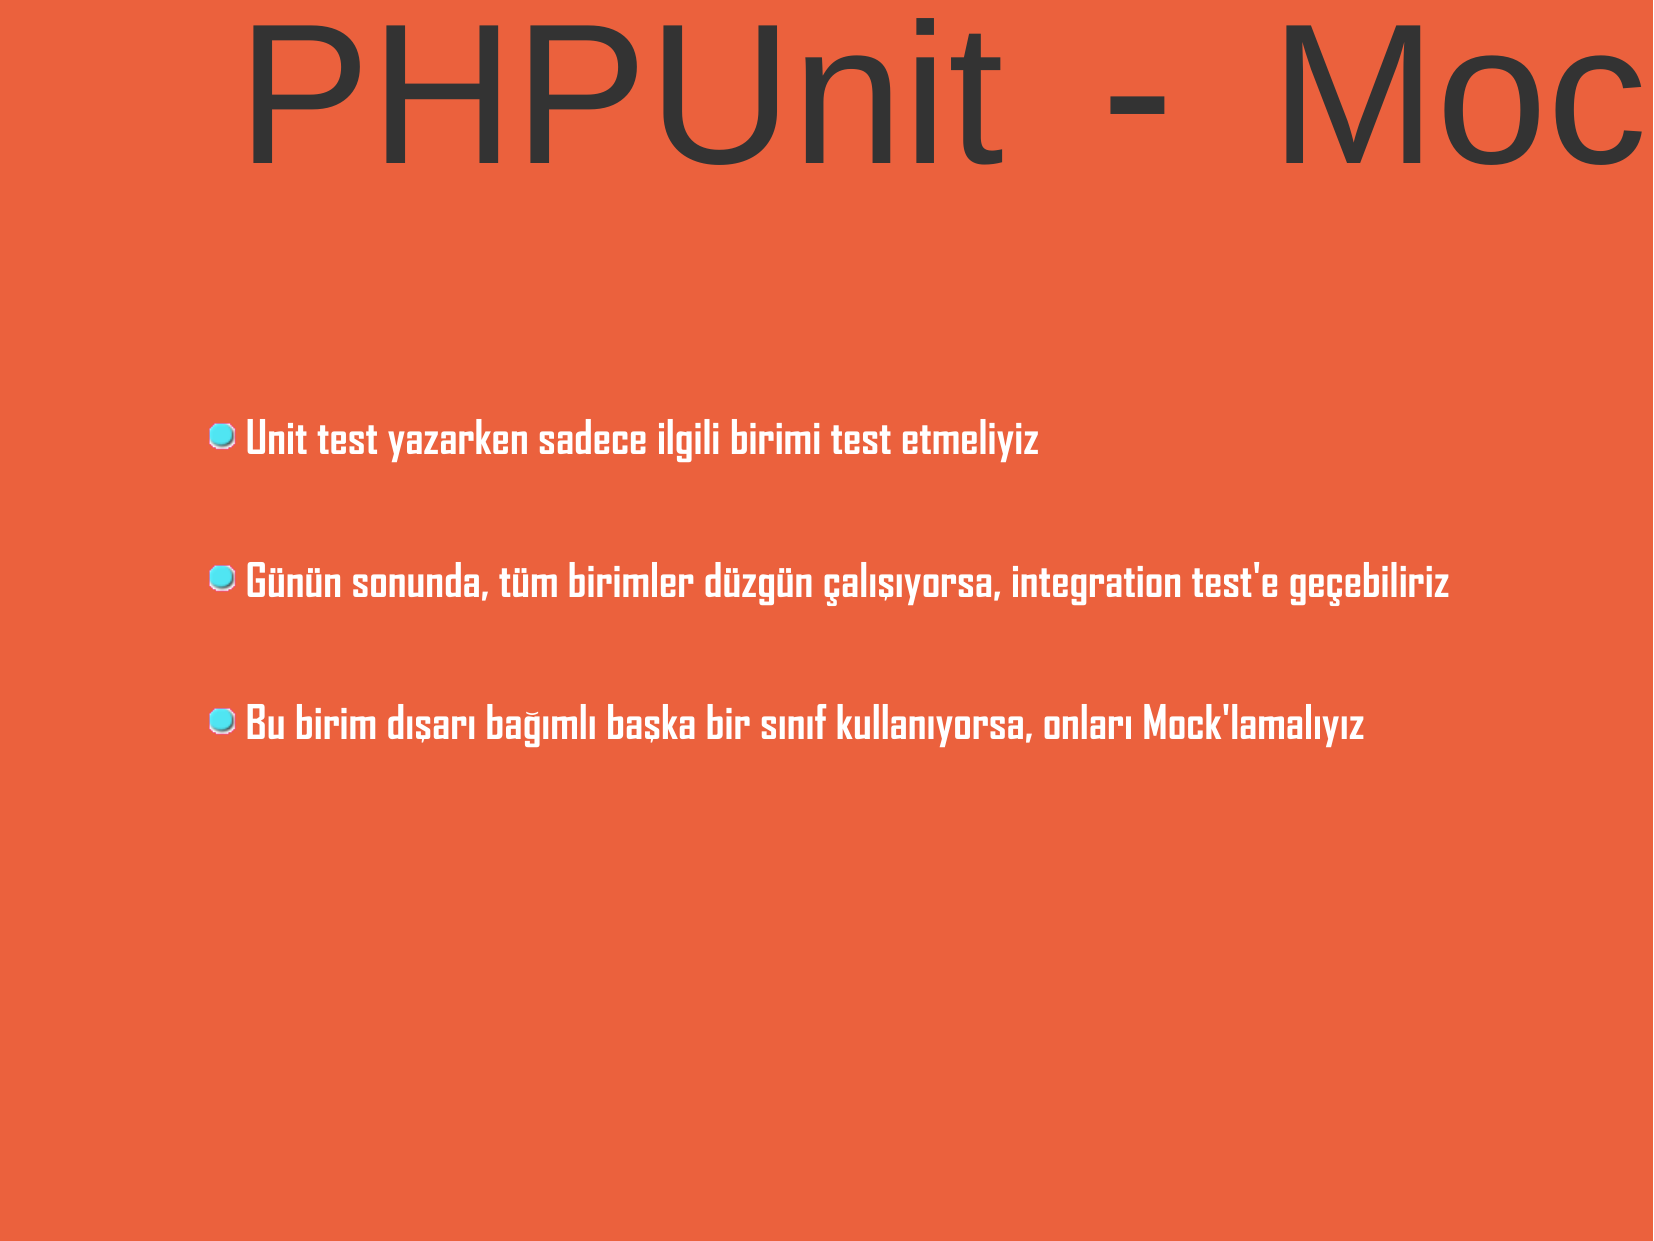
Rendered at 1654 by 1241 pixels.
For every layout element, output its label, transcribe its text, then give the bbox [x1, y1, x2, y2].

text_box Unit test yazarken sadece ilgili birimi test etmeliyiz Günün sonunda, tüm birimler düzgün çalışıyorsa, integration test'e geçebiliriz Bu birim dışarı bağımlı başka bir sınıf kullanıyorsa, onları Mock'lamalıyız [193, 330, 1460, 830]
text_box PHPUnit - Mock'lama [222, 16, 1431, 276]
